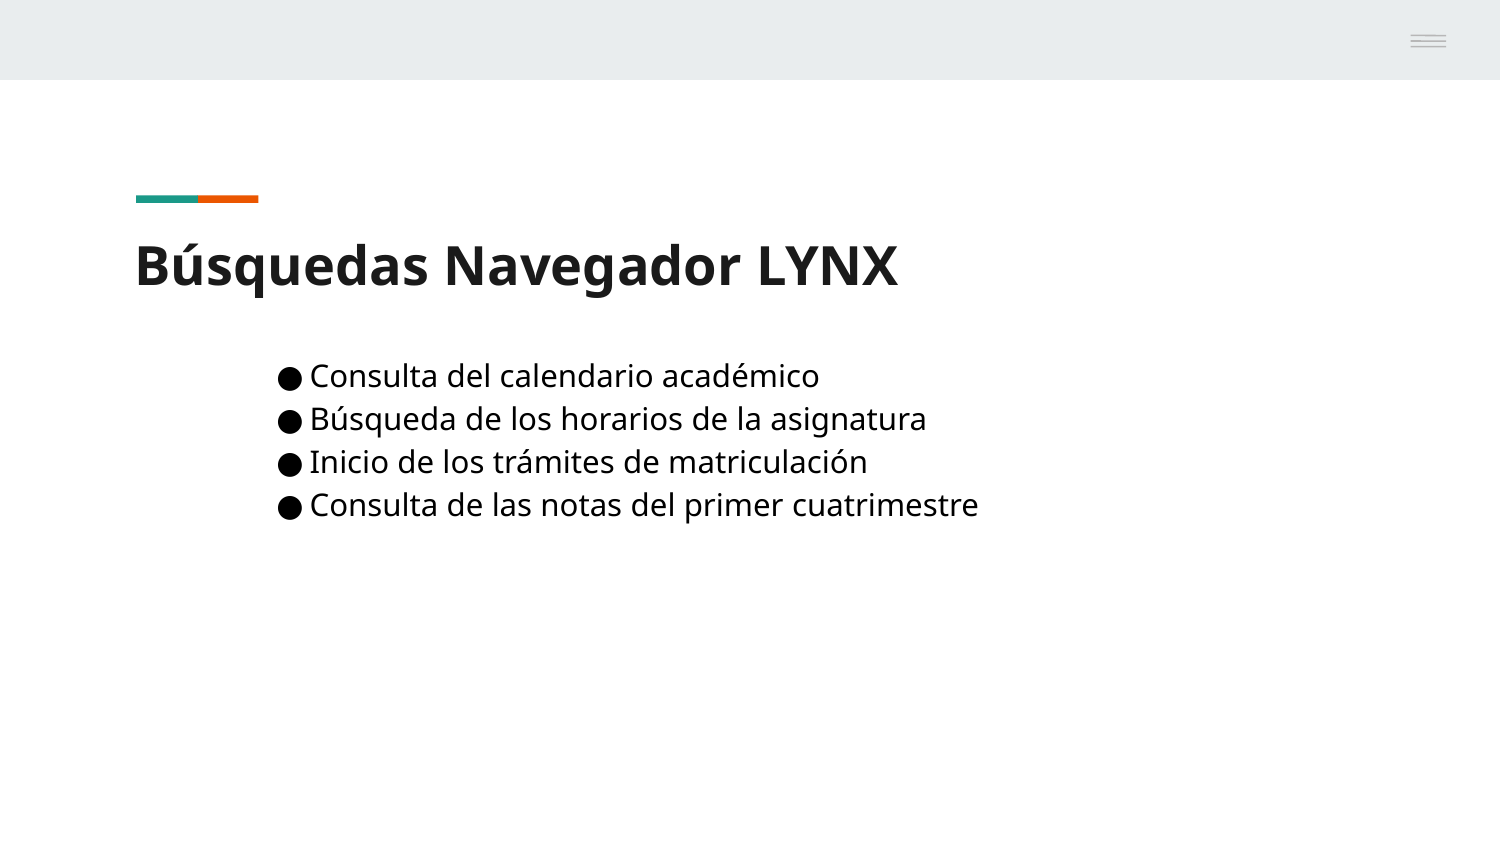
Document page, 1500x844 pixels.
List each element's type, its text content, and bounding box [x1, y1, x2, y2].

list Consulta del calendario académico Búsqueda de los horarios de la asignatura Inicio de los trámites de matriculación Consulta de las notas del primer cuatrimestre [239, 335, 1194, 509]
title Búsquedas Navegador LYNX [119, 216, 1381, 305]
